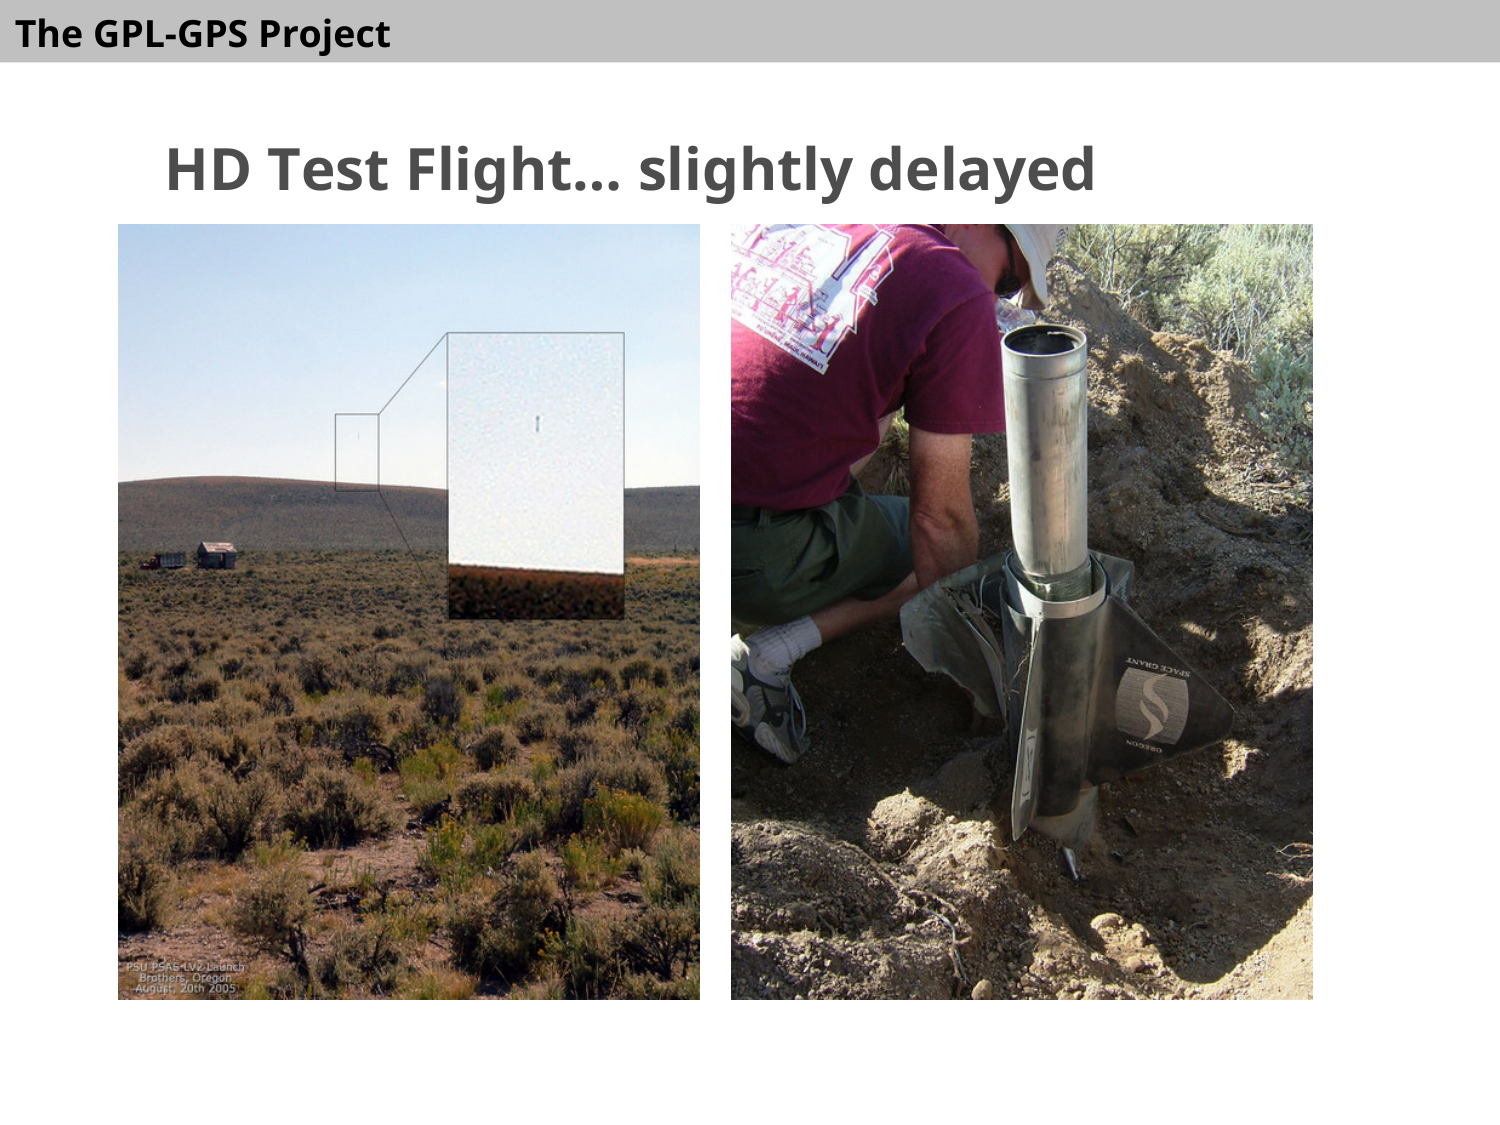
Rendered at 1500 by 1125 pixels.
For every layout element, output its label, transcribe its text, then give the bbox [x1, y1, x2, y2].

picture [731, 224, 1313, 1000]
text_box HD Test Flight… slightly delayed [149, 124, 1463, 213]
picture [118, 224, 700, 1000]
